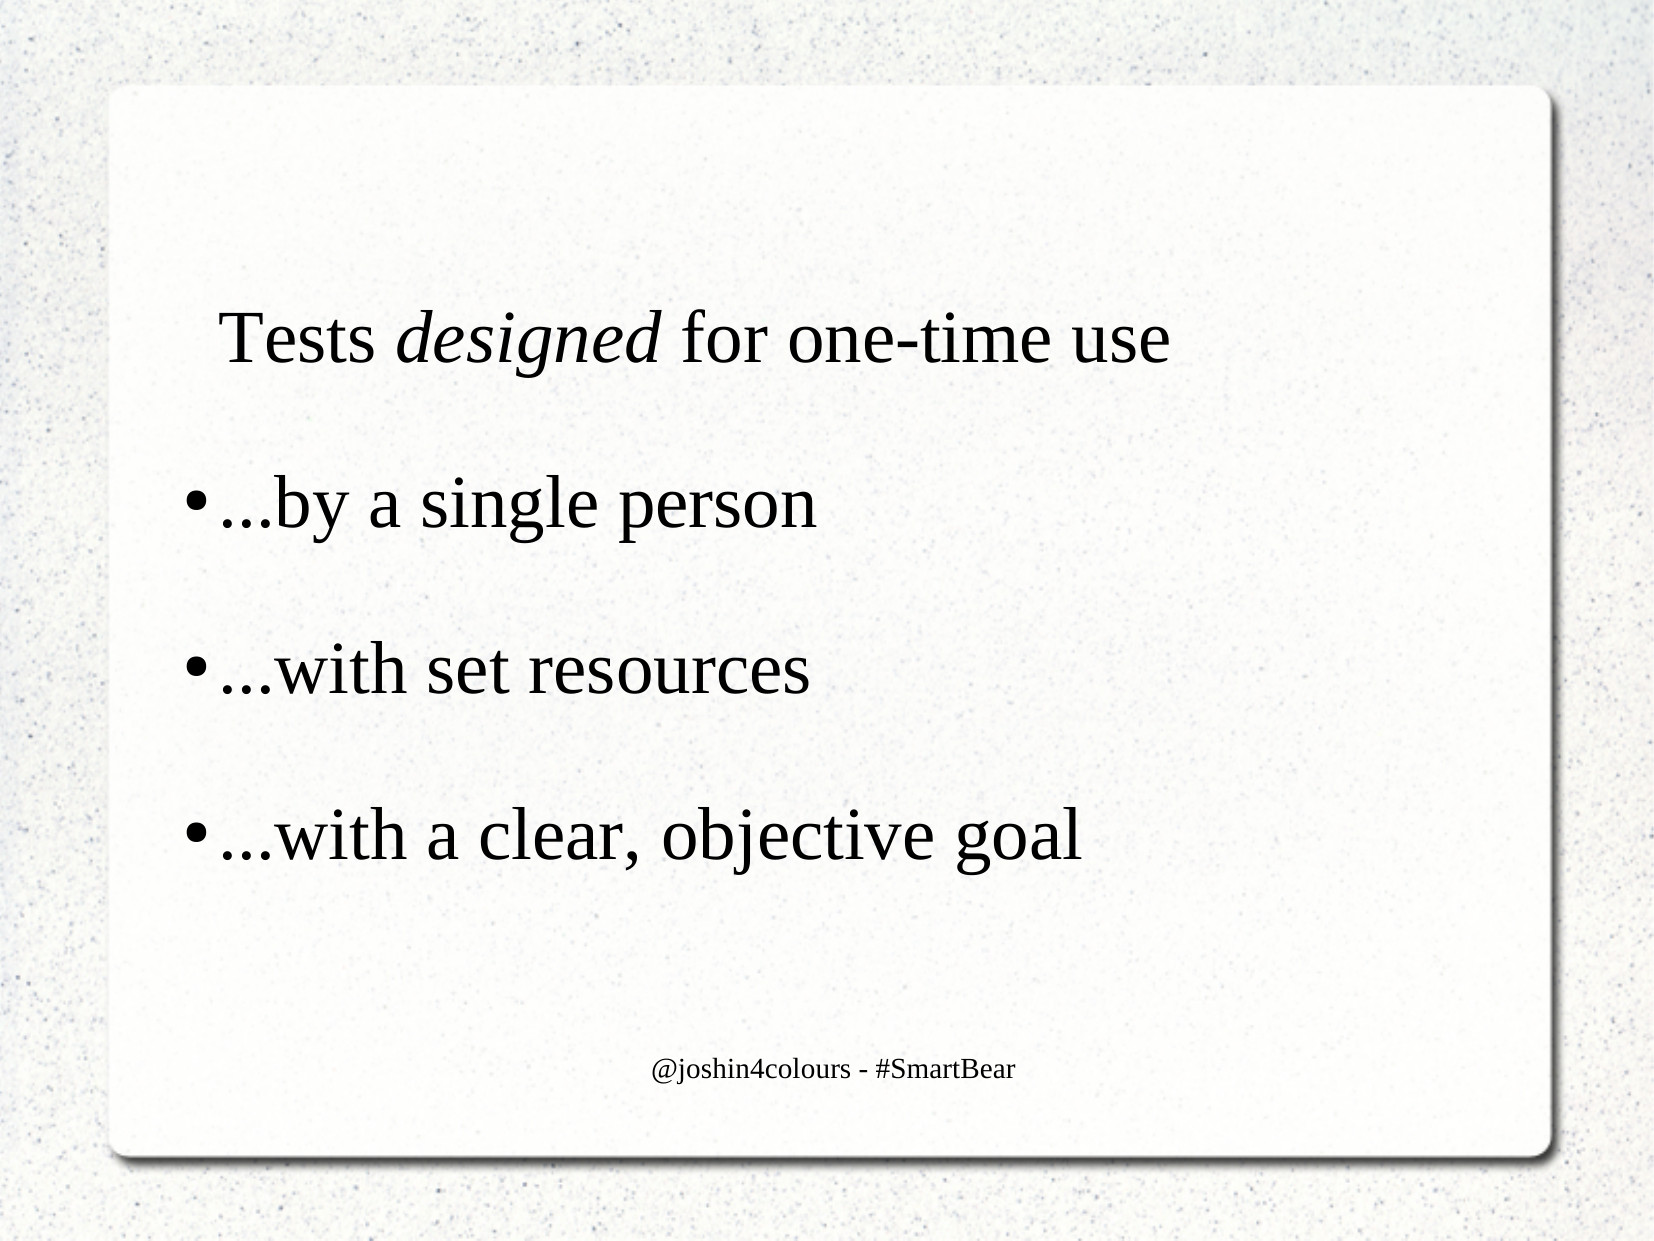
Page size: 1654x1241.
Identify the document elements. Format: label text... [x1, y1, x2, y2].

picture [0, 0, 1654, 1241]
subtitle Tests designed for one-time use ...by a single person ...with set resources ...with a clear, objective goal [147, 295, 1506, 960]
